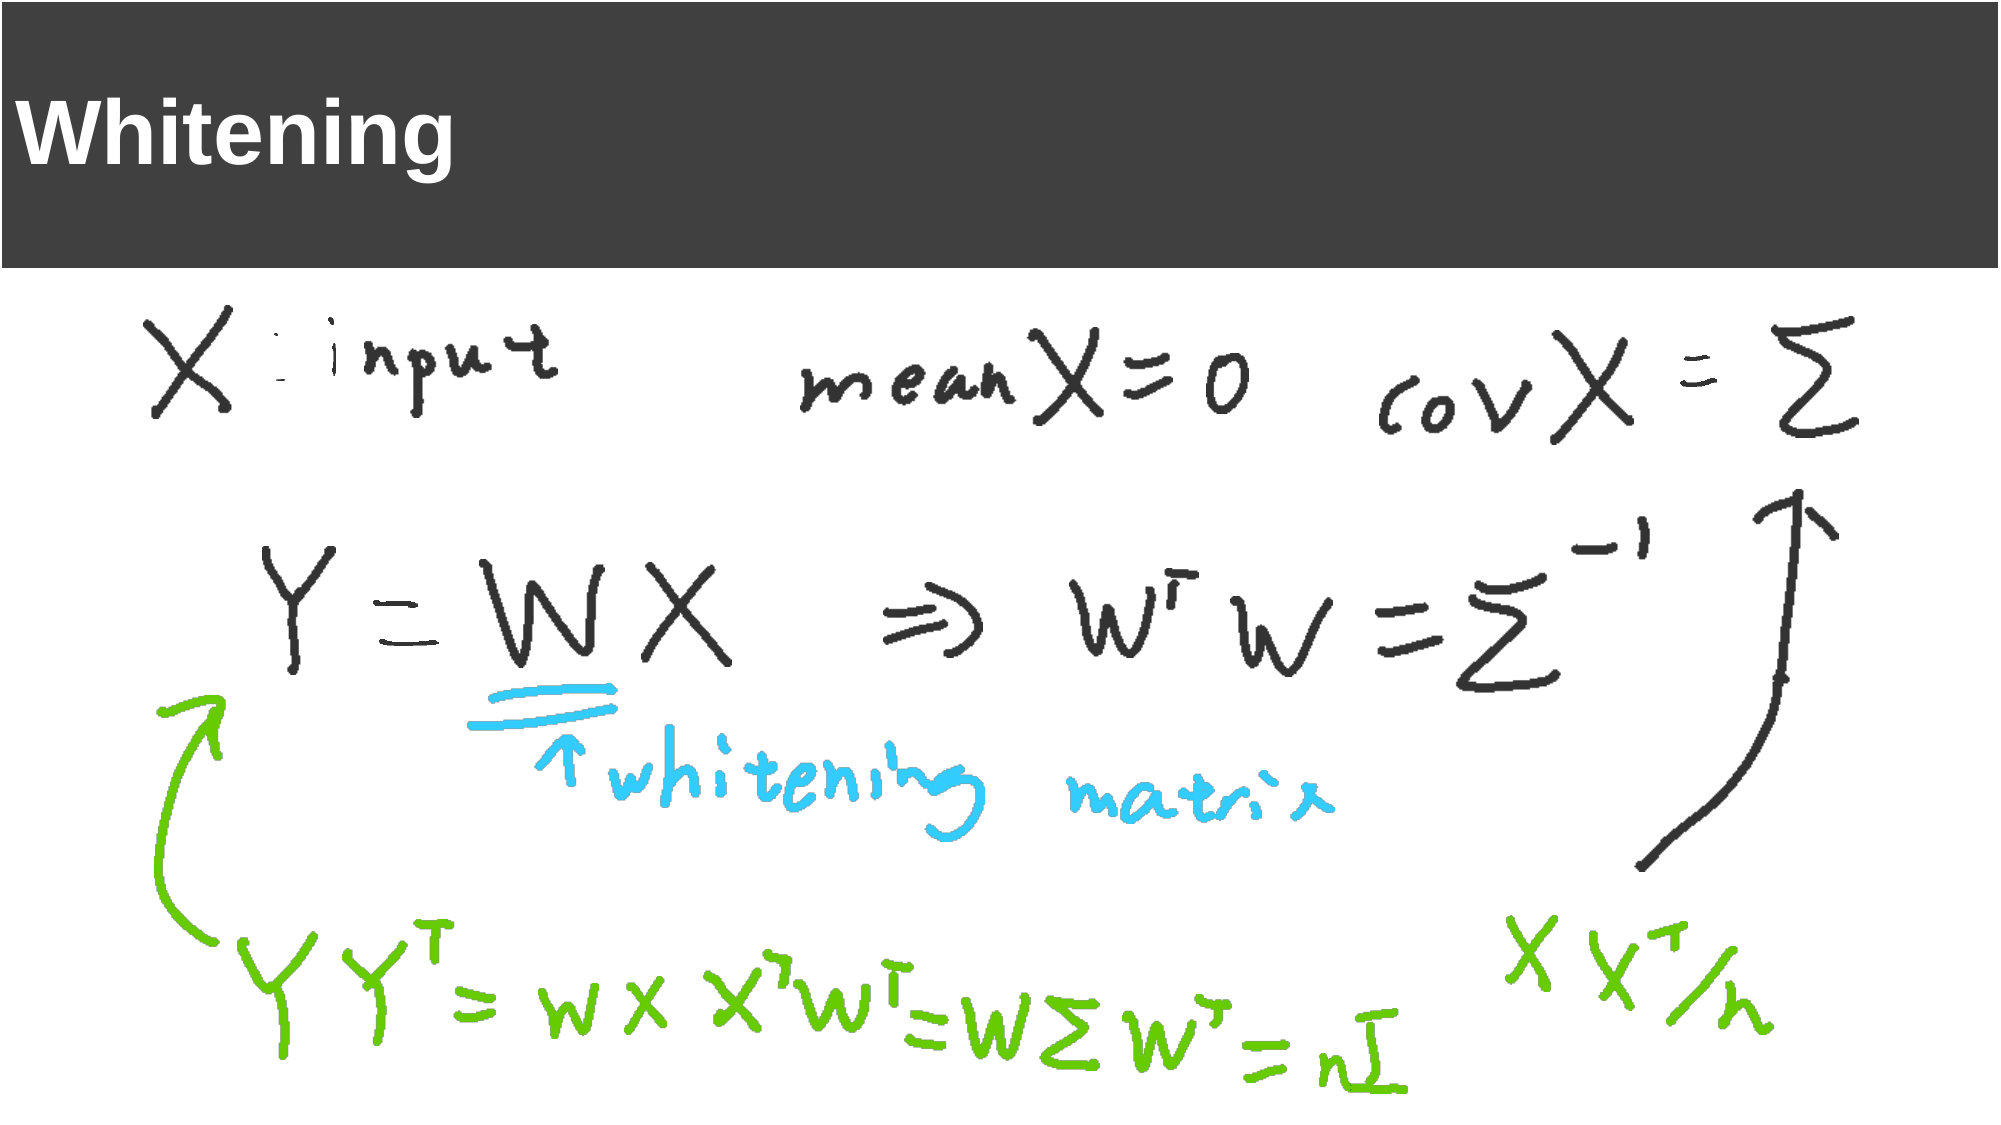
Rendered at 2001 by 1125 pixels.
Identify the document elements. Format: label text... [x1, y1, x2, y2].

picture [479, 559, 605, 668]
picture [1379, 330, 1634, 445]
picture [342, 919, 496, 1046]
picture [373, 600, 418, 608]
picture [1680, 378, 1717, 387]
picture [1069, 568, 1199, 658]
picture [800, 327, 1173, 426]
picture [1375, 489, 1839, 872]
picture [1684, 355, 1710, 361]
picture [883, 582, 983, 658]
picture [1066, 770, 1335, 824]
picture [1771, 316, 1859, 438]
picture [641, 562, 732, 667]
picture [154, 695, 318, 1061]
picture [1122, 994, 1290, 1083]
picture [538, 983, 599, 1039]
picture [1206, 353, 1249, 414]
picture [328, 317, 334, 325]
title Whitening [0, 0, 2000, 271]
picture [1319, 1008, 1408, 1094]
picture [624, 976, 667, 1035]
picture [143, 305, 233, 419]
picture [703, 949, 1100, 1072]
picture [1589, 921, 1774, 1035]
picture [364, 324, 558, 418]
picture [1230, 596, 1333, 677]
picture [262, 546, 336, 675]
picture [467, 683, 985, 842]
picture [332, 343, 336, 376]
picture [379, 639, 439, 646]
picture [1505, 915, 1558, 992]
